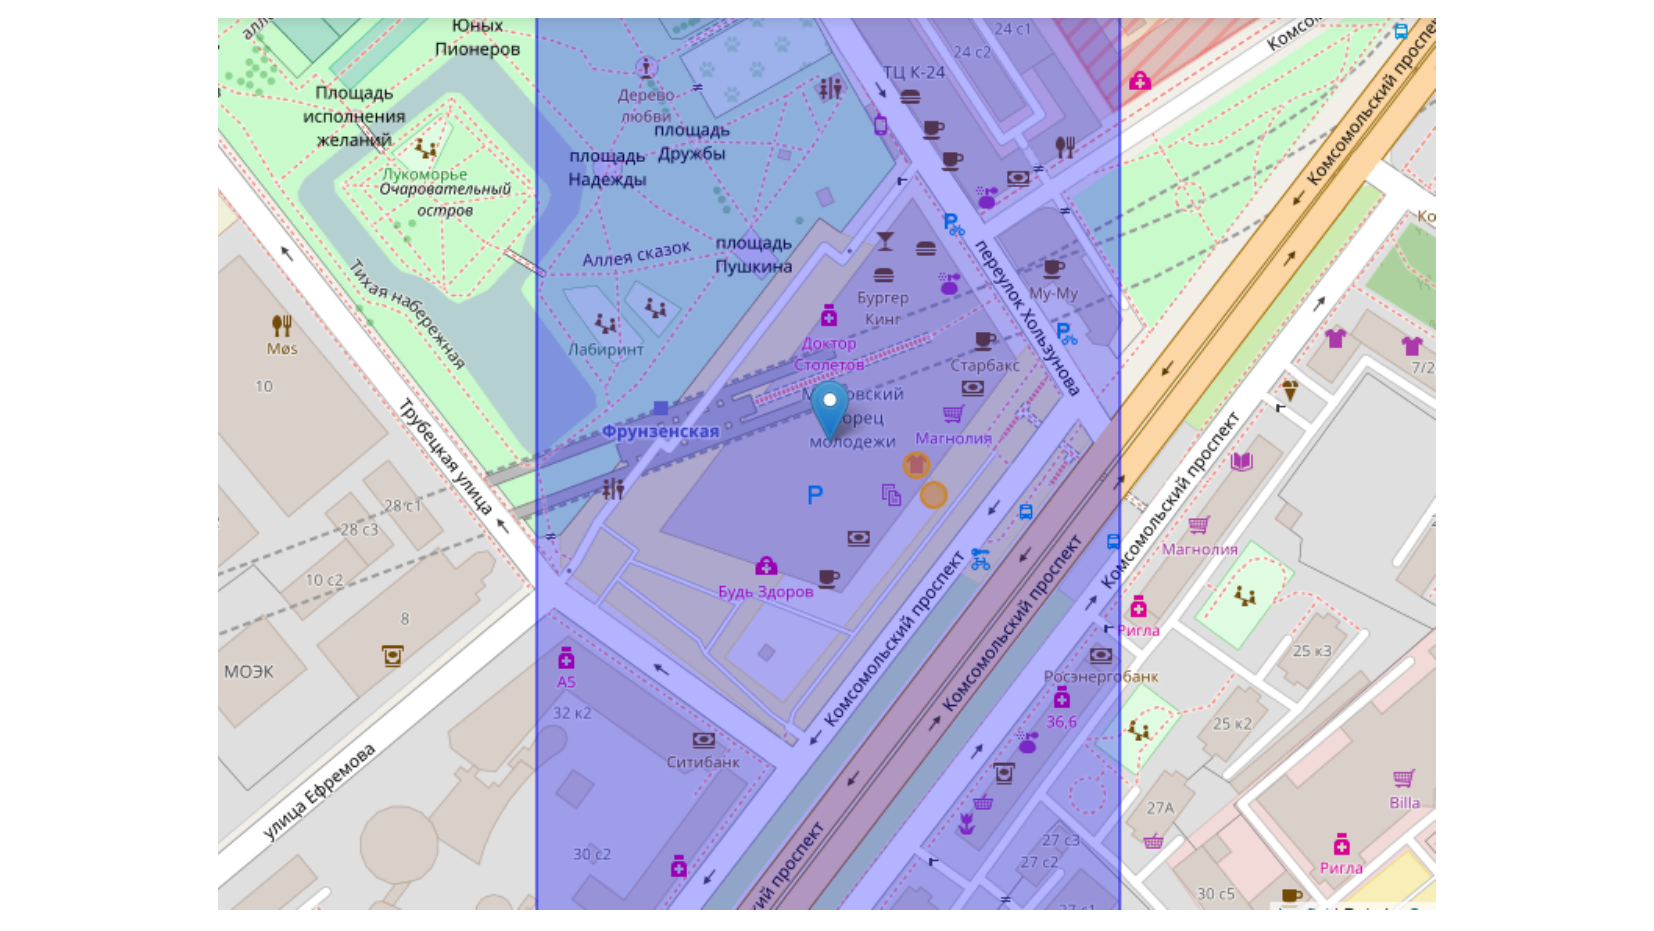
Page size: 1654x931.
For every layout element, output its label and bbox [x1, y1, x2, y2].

picture [218, 18, 1436, 910]
